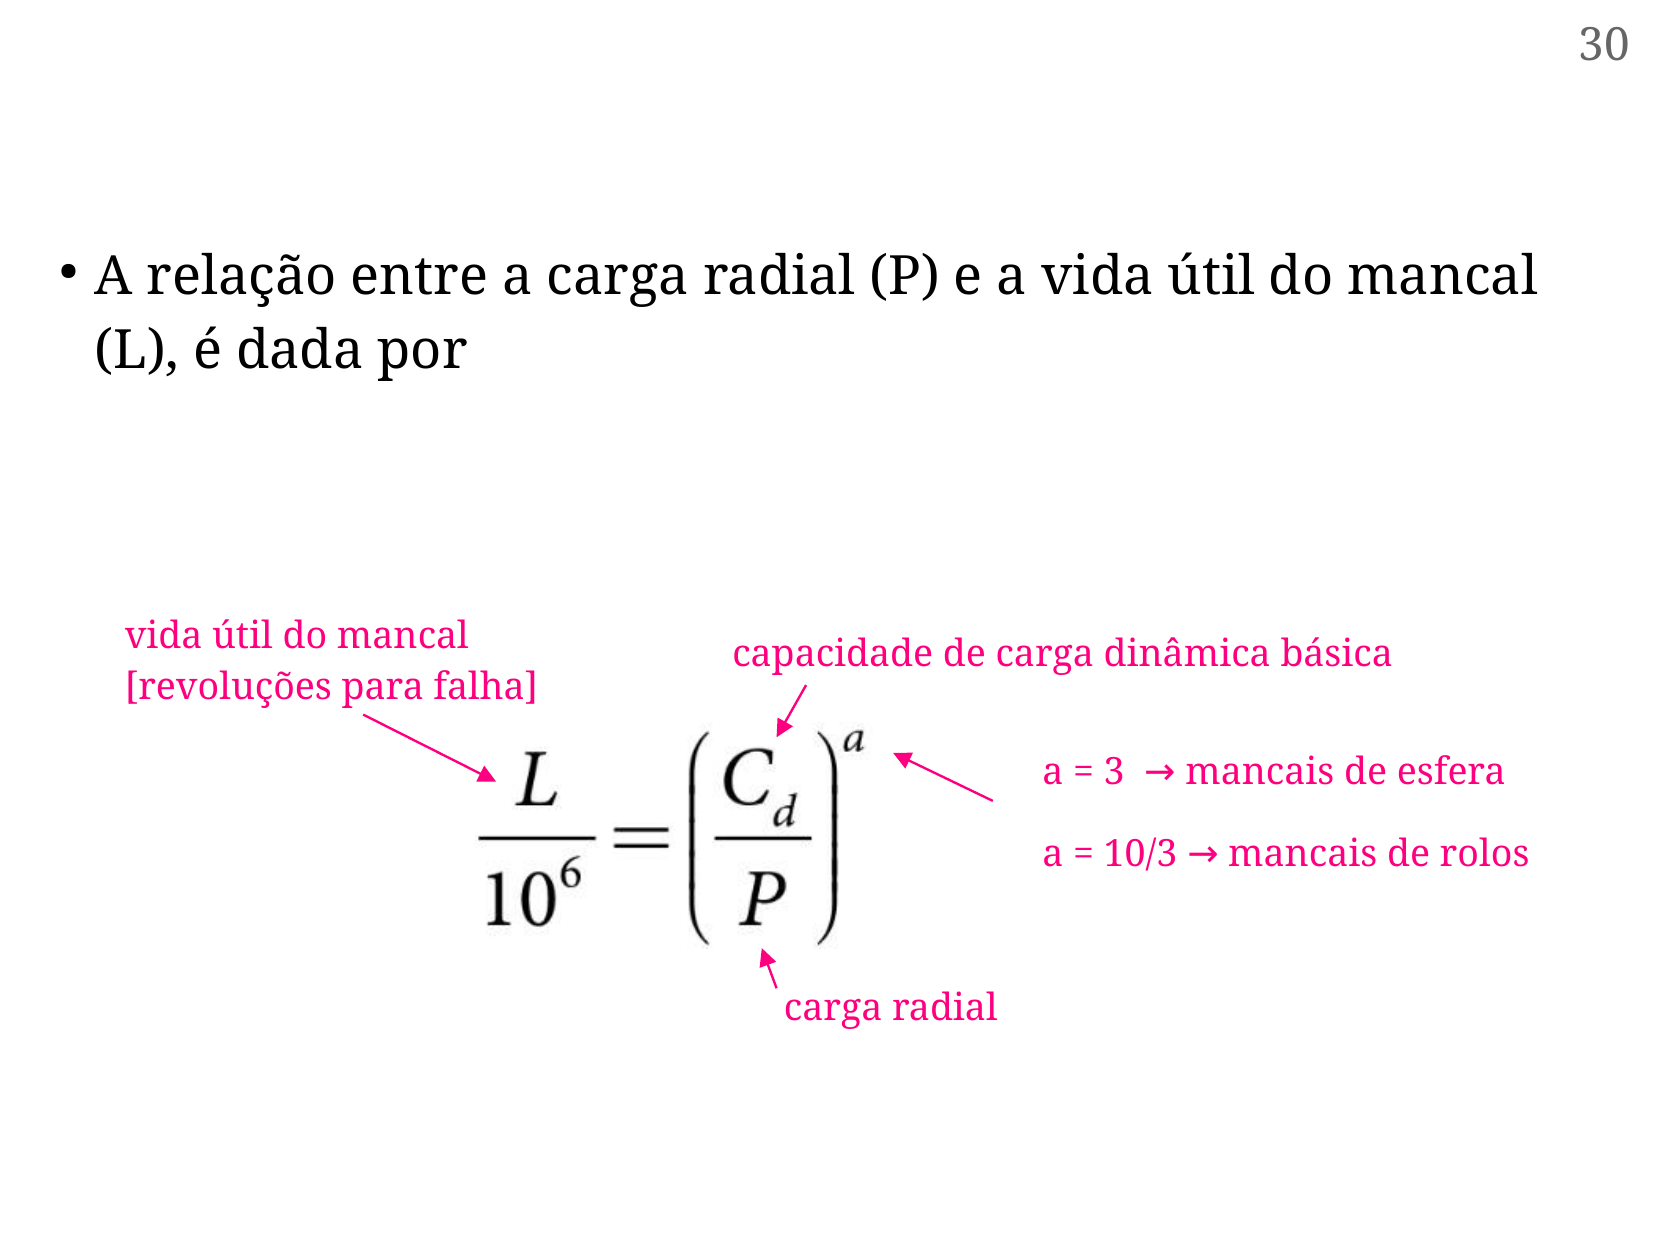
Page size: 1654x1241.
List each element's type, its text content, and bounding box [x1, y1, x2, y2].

picture [474, 722, 873, 949]
text_box vida útil do mancal [revoluções para falha] [110, 601, 554, 719]
text_box a = 10/3 → mancais de rolos [1027, 819, 1560, 885]
text_box capacidade de carga dinâmica básica [717, 619, 1409, 686]
text_box a = 3 → mancais de esfera [1027, 737, 1560, 804]
list A relação entre a carga radial (P) e a vida útil do mancal (L), é dada por [59, 236, 1595, 1211]
text_box carga radial [769, 973, 1013, 1040]
